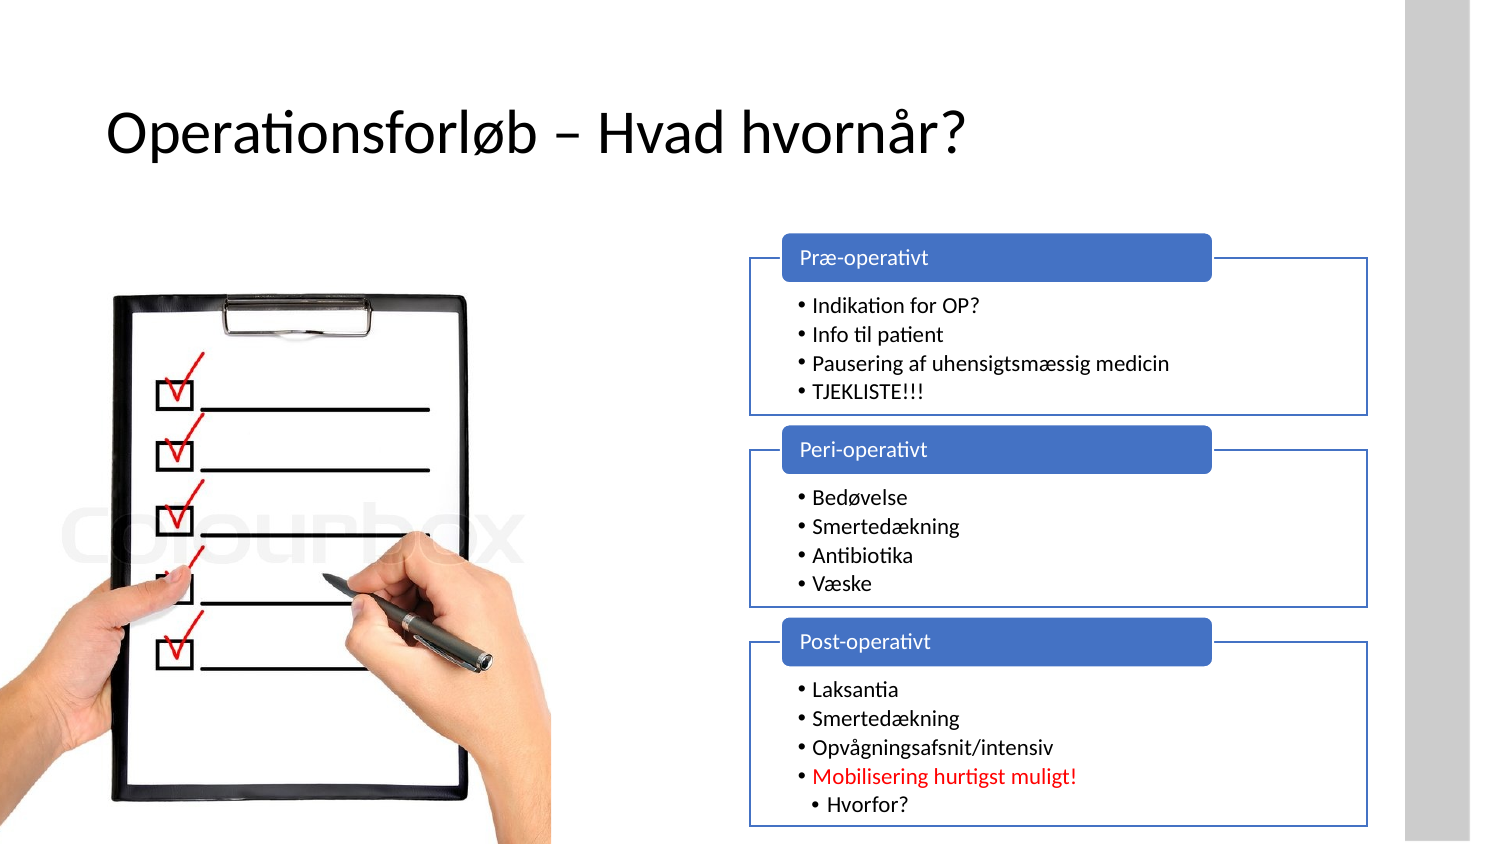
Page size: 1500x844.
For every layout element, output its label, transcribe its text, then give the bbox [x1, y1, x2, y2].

text_box Bedøvelse Smertedækning Antibiotika Væske [749, 449, 1368, 608]
text_box [0, 0, 1500, 844]
text_box Post-operativt [780, 616, 1214, 668]
text_box Operationsforløb – Hvad hvornår? [95, 28, 1334, 239]
text_box Præ-operativt [780, 232, 1214, 284]
text_box Peri-operativt [780, 424, 1214, 476]
text_box Indikation for OP? Info til patient Pausering af uhensigtsmæssig medicin TJEKLISTE!!! [749, 257, 1368, 415]
picture [0, 223, 552, 844]
text_box Laksantia Smertedækning Opvågningsafsnit/intensiv Mobilisering hurtigst muligt! Hvorfor? [749, 641, 1368, 827]
